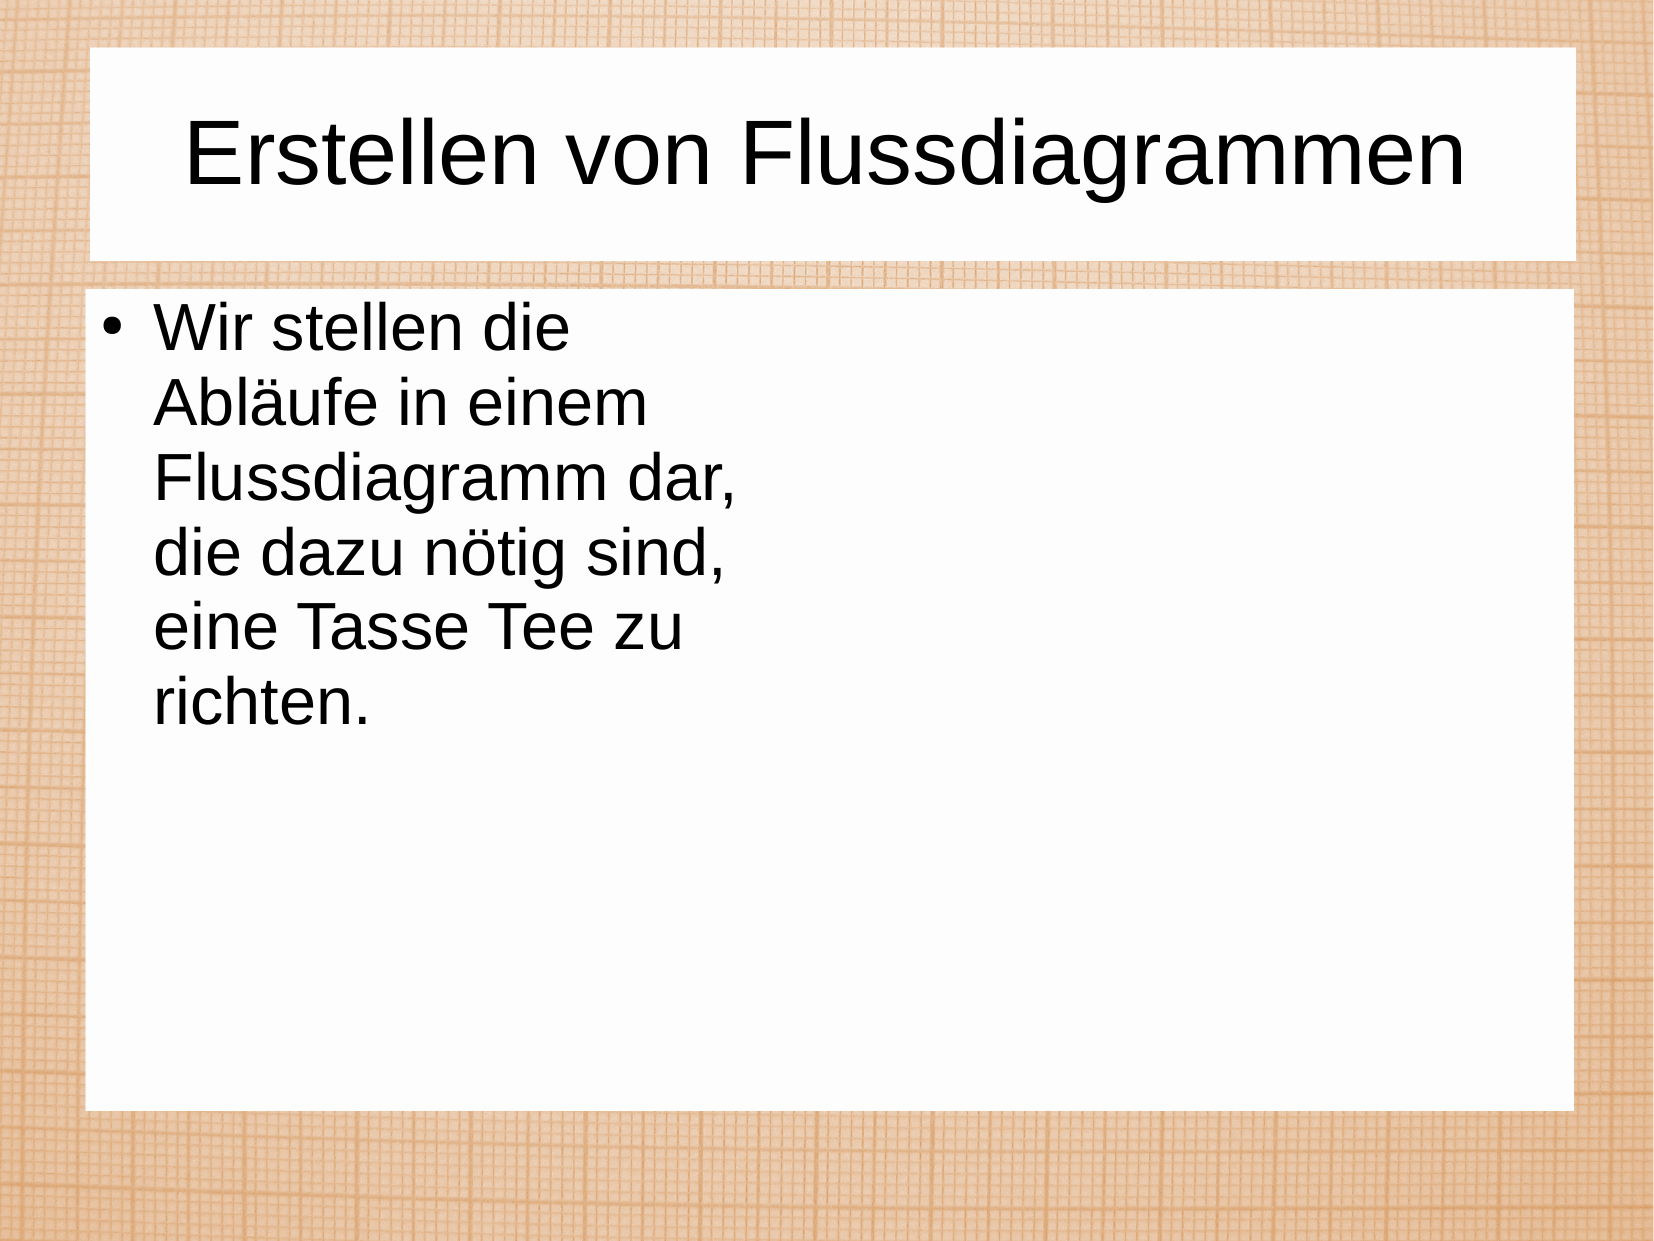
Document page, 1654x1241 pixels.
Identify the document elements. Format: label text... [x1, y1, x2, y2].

list Wir stellen die Abläufe in einem Flussdiagramm dar, die dazu nötig sind, eine Tasse Tee zu richten. [82, 290, 809, 1109]
picture [0, 0, 1654, 1241]
title Erstellen von Flussdiagrammen [82, 49, 1571, 257]
